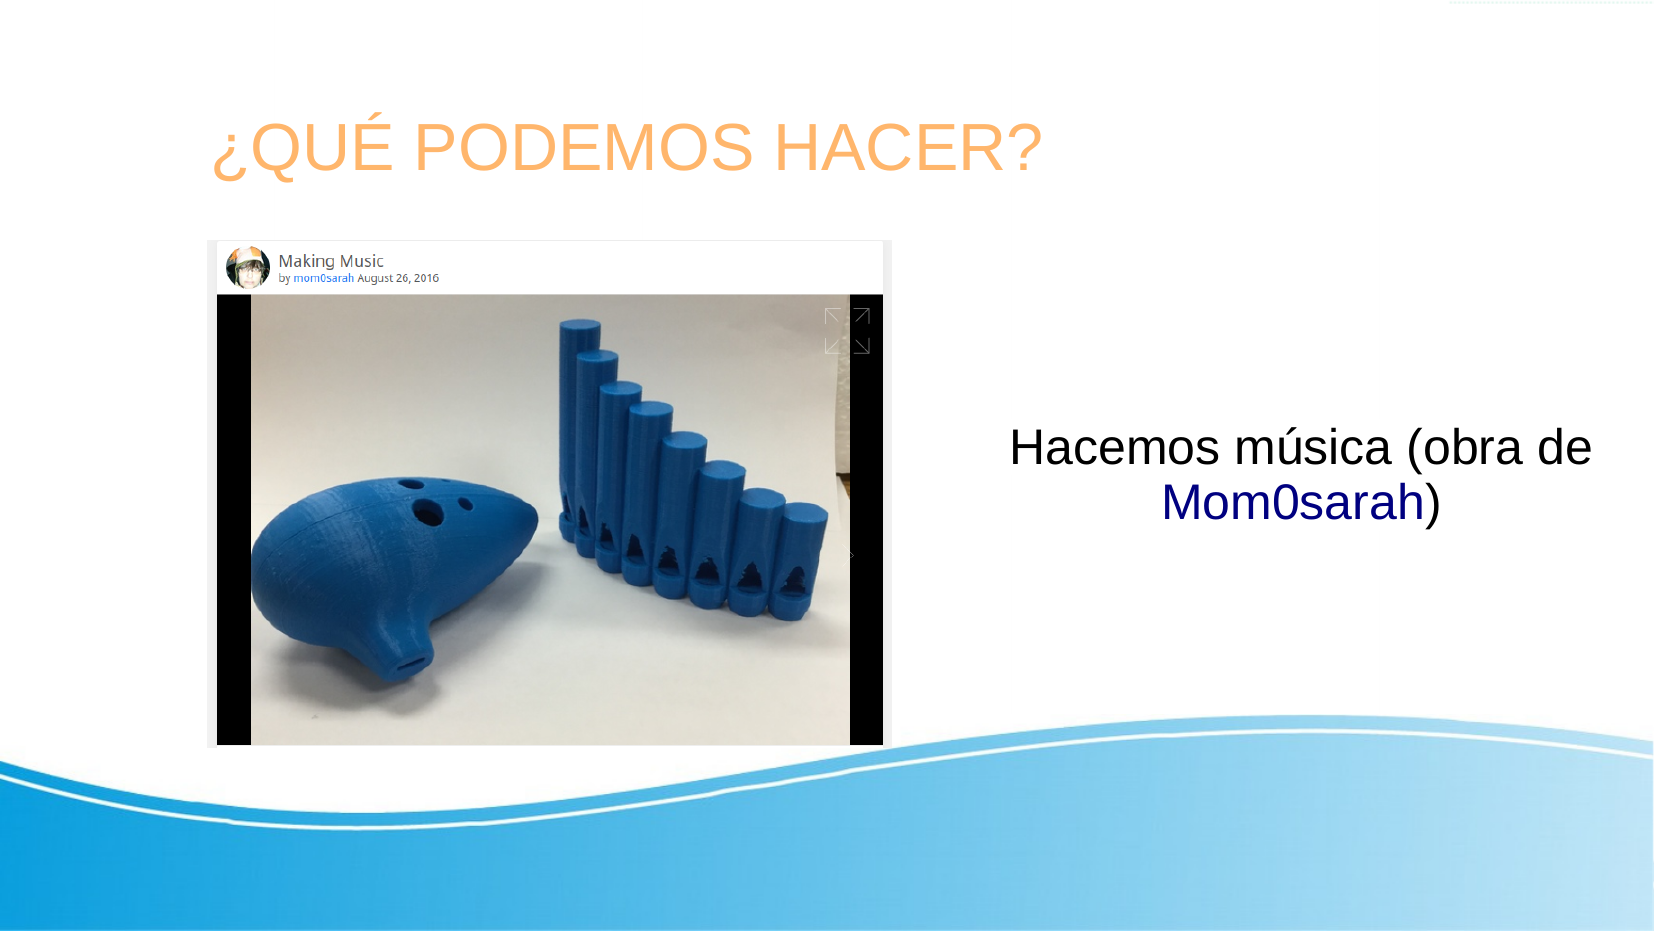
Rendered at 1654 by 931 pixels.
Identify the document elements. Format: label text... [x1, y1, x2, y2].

subtitle Hacemos música (obra de Mom0sarah) [967, 304, 1600, 701]
text_box ¿QUÉ PODEMOS HACER? [195, 102, 1485, 193]
picture [0, 0, 1654, 931]
